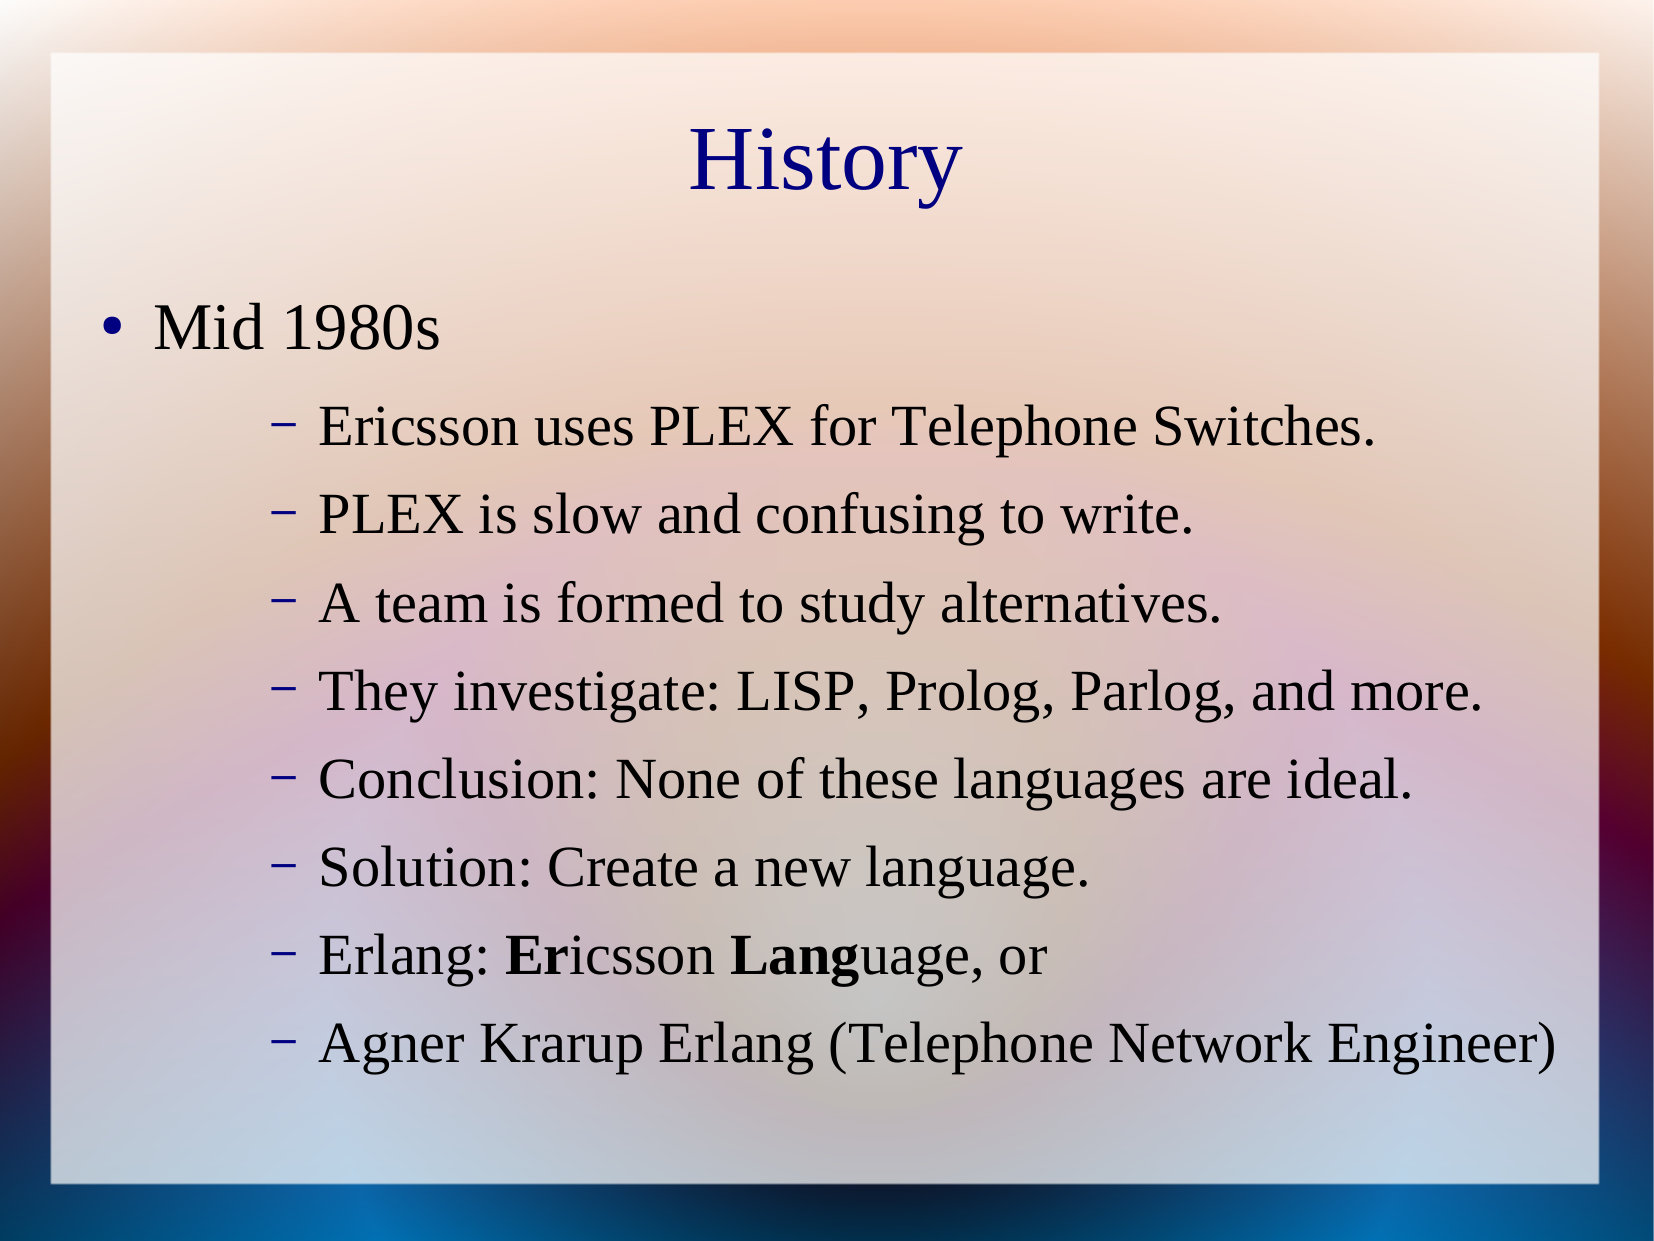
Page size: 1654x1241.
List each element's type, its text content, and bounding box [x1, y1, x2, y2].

list Mid 1980s Ericsson uses PLEX for Telephone Switches. PLEX is slow and confusing to write. A team is formed to study alternatives. They investigate: LISP, Prolog, Parlog, and more. Conclusion: None of these languages are ideal. Solution: Create a new language. Erlang: Ericsson Language, or Agner Krarup Erlang (Telephone Network Engineer) [82, 290, 1571, 1109]
title History [82, 55, 1571, 263]
picture [0, 0, 1654, 1241]
